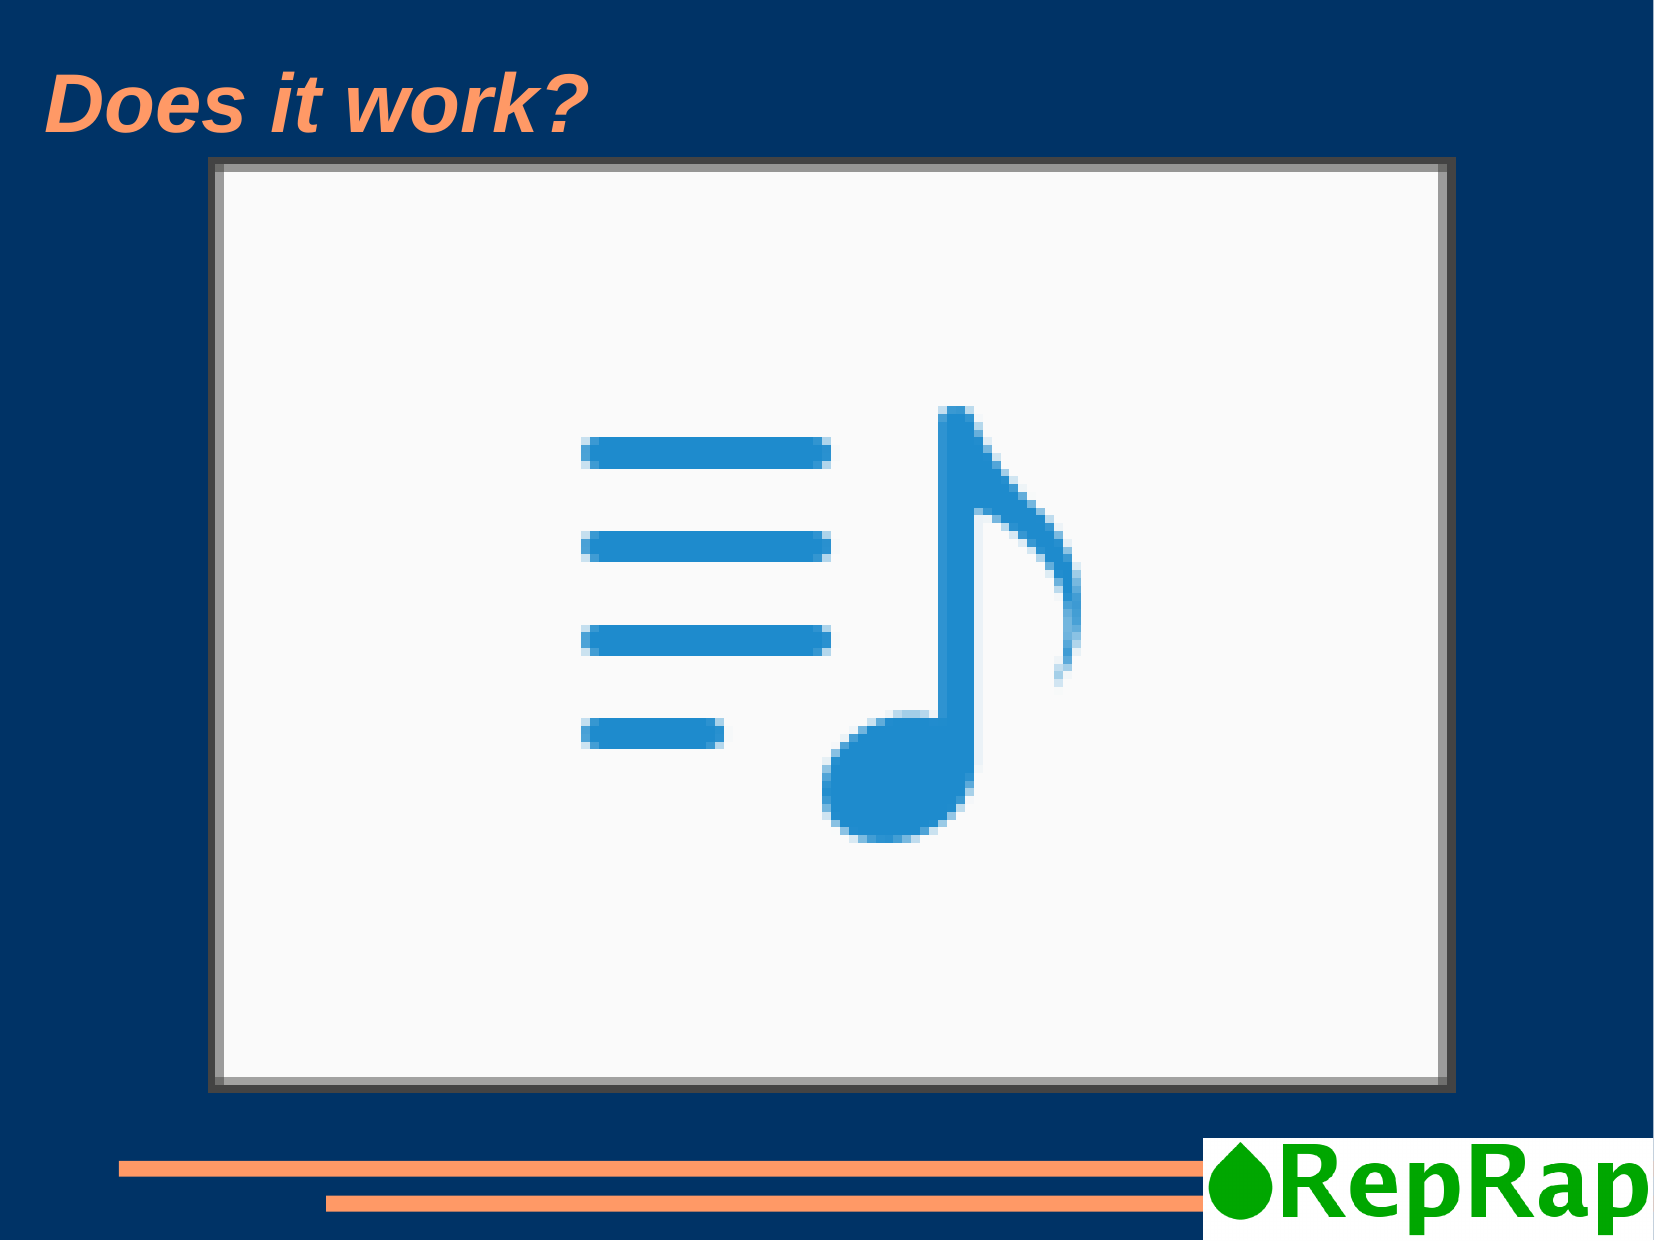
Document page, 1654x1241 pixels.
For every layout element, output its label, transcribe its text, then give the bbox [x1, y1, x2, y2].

title Does it work? [44, 0, 1574, 208]
text_box [206, 156, 1457, 1094]
picture [1203, 1138, 1654, 1241]
